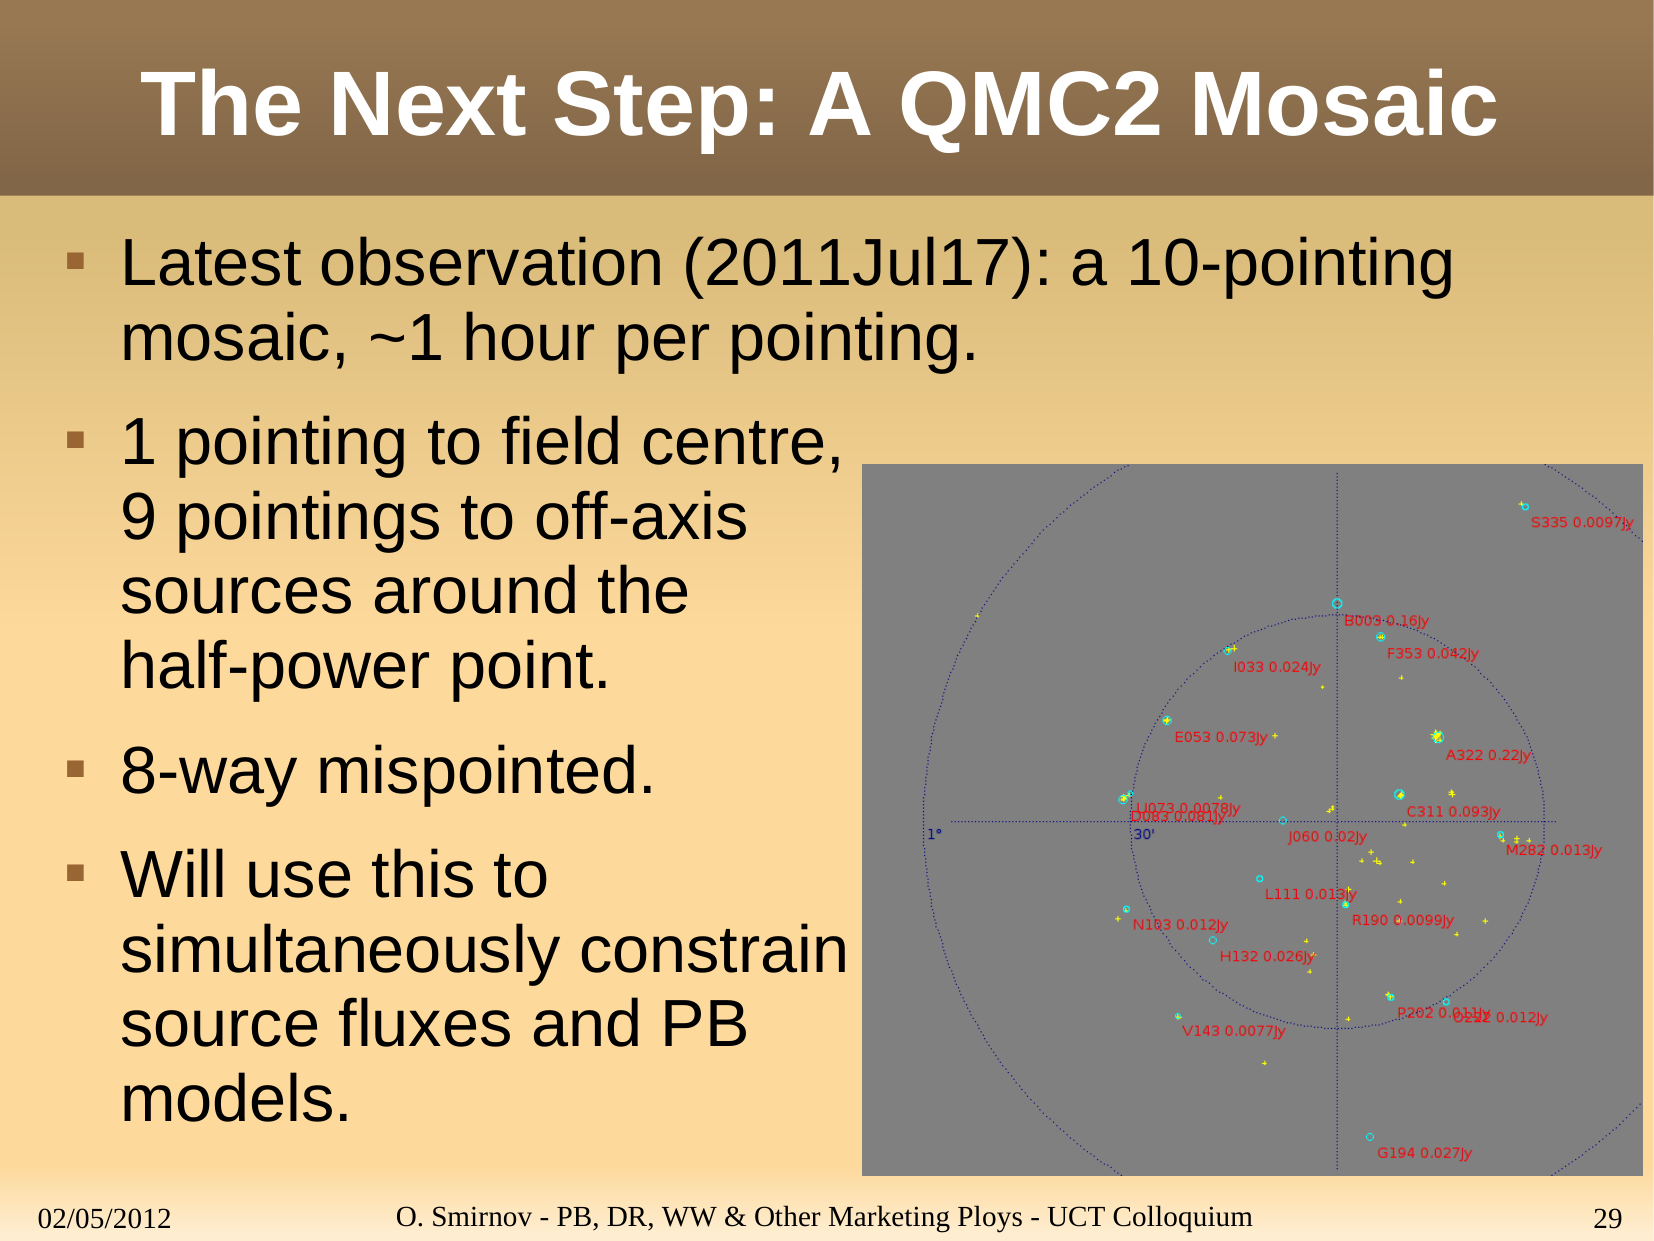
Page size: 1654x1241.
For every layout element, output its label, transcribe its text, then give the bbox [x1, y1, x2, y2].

list Latest observation (2011Jul17): a 10-pointing mosaic, ~1 hour per pointing. 1 pointing to field centre, 9 pointings to off-axis sources around the half-power point. 8-way mispointed. Will use this to simultaneously constrain source fluxes and PB models. [49, 225, 1613, 1163]
picture [0, 0, 1654, 1241]
title The Next Step: A QMC2 Mosaic [76, 7, 1565, 200]
